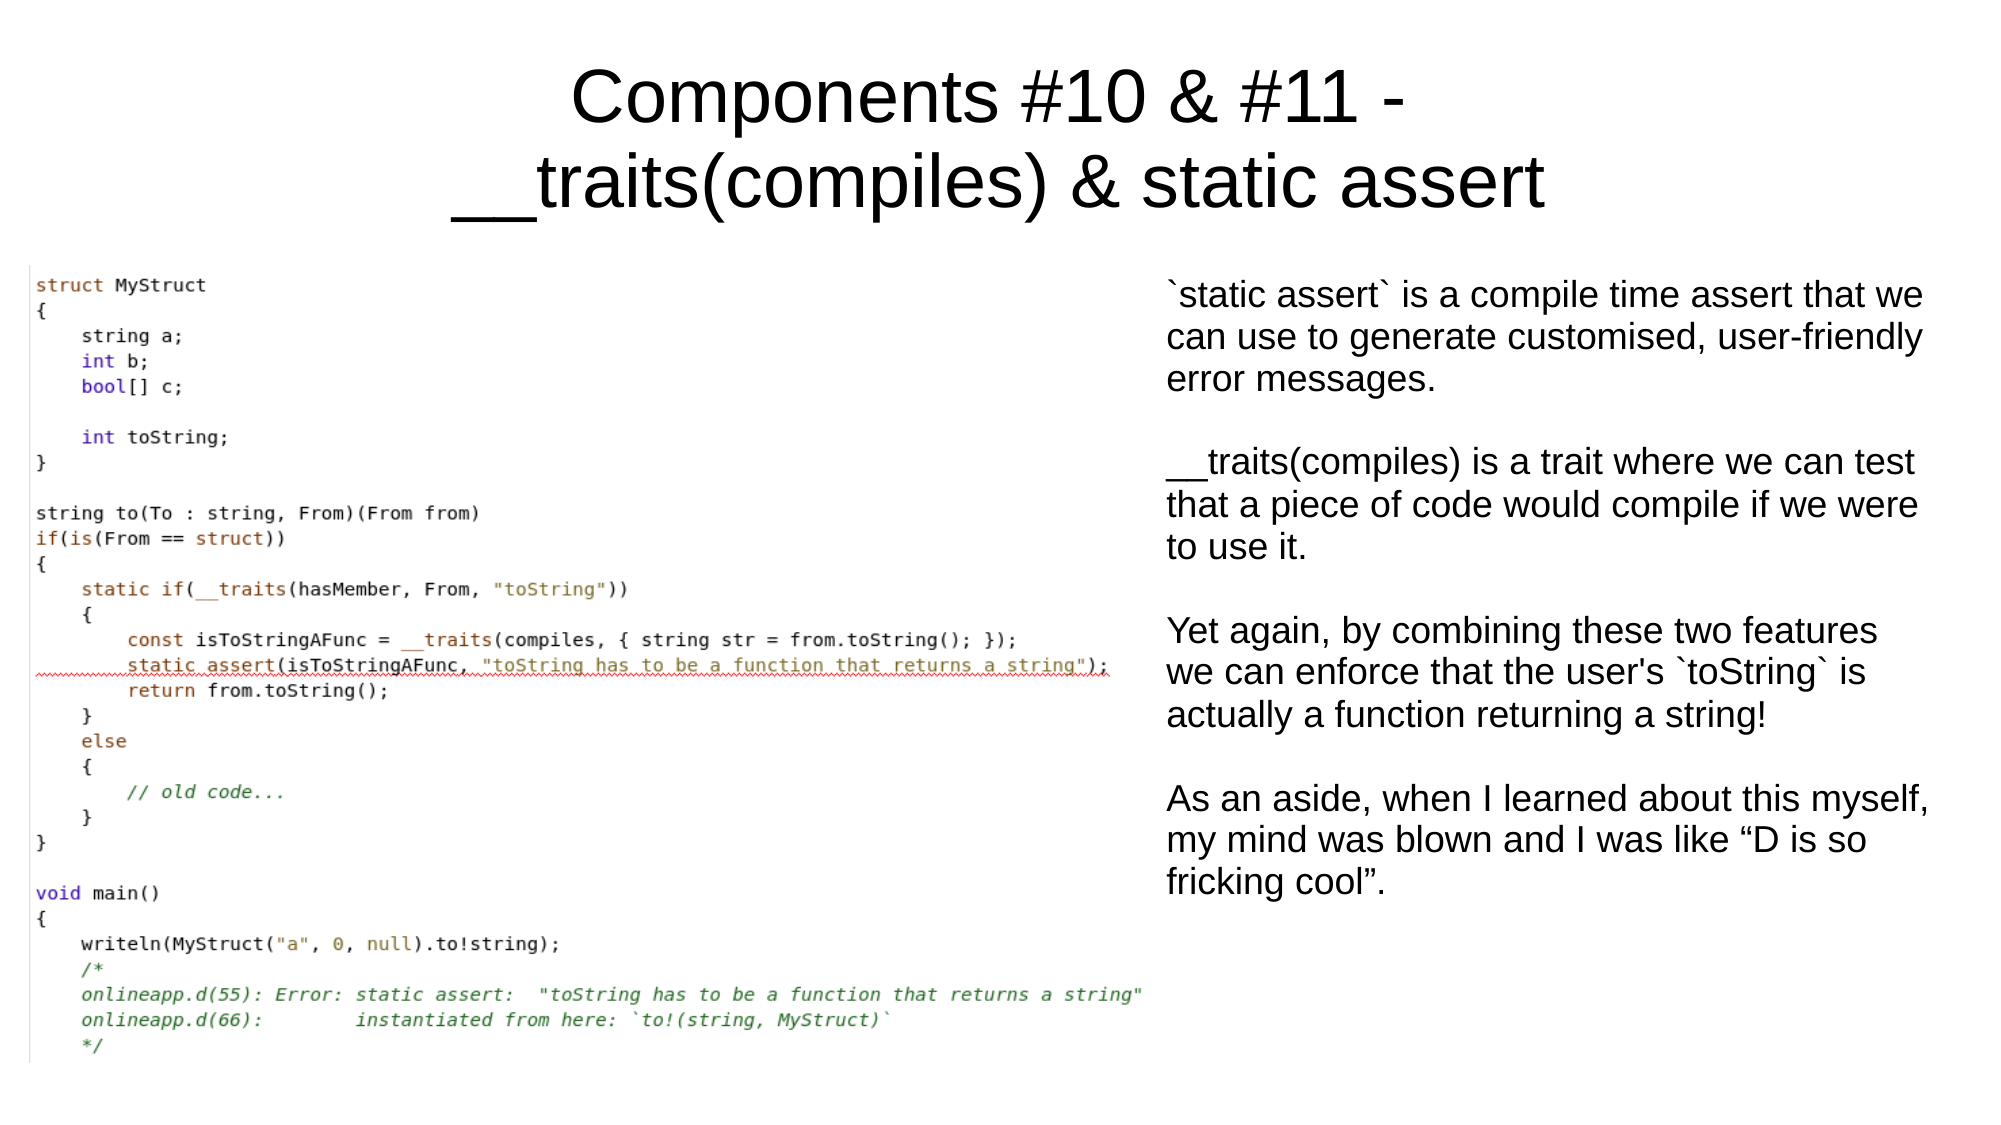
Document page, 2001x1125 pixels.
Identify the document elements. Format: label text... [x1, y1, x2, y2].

text_box `static assert` is a compile time assert that we can use to generate customised, user-friendly error messages. __traits(compiles) is a trait where we can test that a piece of code would compile if we were to use it. Yet again, by combining these two features we can enforce that the user's `toString` is actually a function returning a string! As an aside, when I learned about this myself, my mind was blown and I was like “D is so fricking cool”. [1151, 265, 1949, 953]
picture [29, 265, 1152, 1063]
title Components #10 & #11 - __traits(compiles) & static assert [99, 44, 1900, 233]
